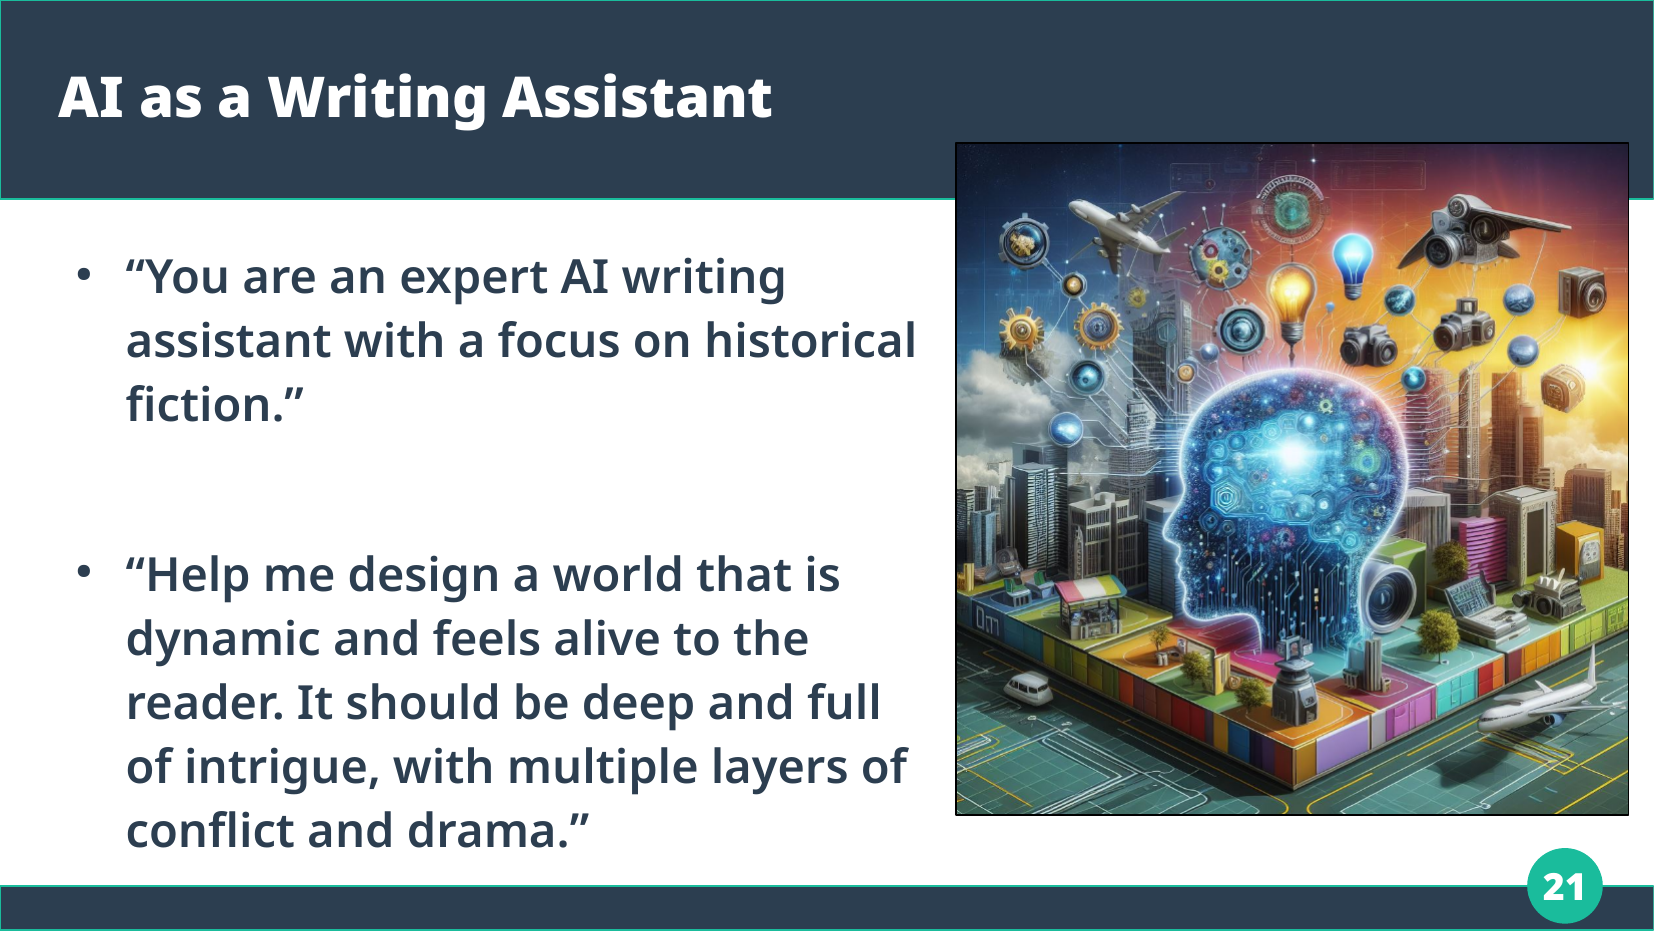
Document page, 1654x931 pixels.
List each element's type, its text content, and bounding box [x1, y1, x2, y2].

picture [957, 143, 1628, 815]
title AI as a Writing Assistant [59, 37, 1595, 156]
list “You are an expert AI writing assistant with a focus on historical fiction.” “Help me design a world that is dynamic and feels alive to the reader. It should be deep and full of intrigue, with multiple layers of conflict and drama.” [59, 243, 936, 864]
